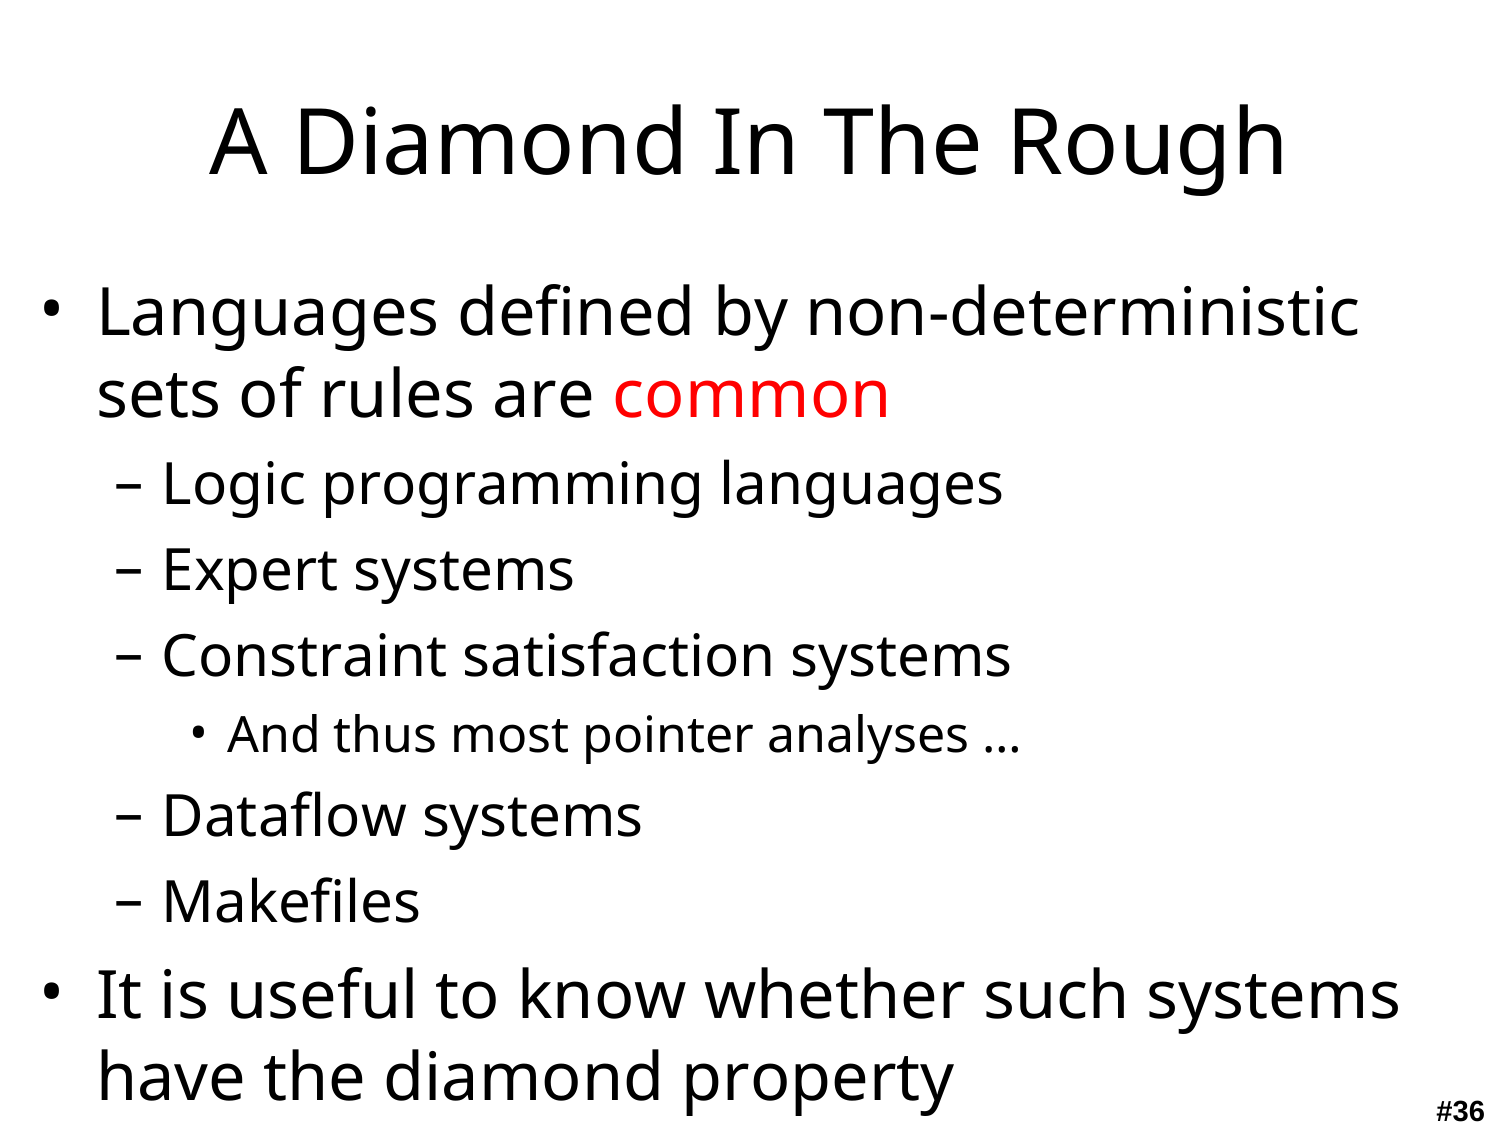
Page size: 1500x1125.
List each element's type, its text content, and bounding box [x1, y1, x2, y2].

list Languages defined by non-deterministic sets of rules are common Logic programming languages Expert systems Constraint satisfaction systems And thus most pointer analyses … Dataflow systems Makefiles It is useful to know whether such systems have the diamond property [24, 262, 1476, 1101]
title A Diamond In The Rough [24, 45, 1476, 233]
